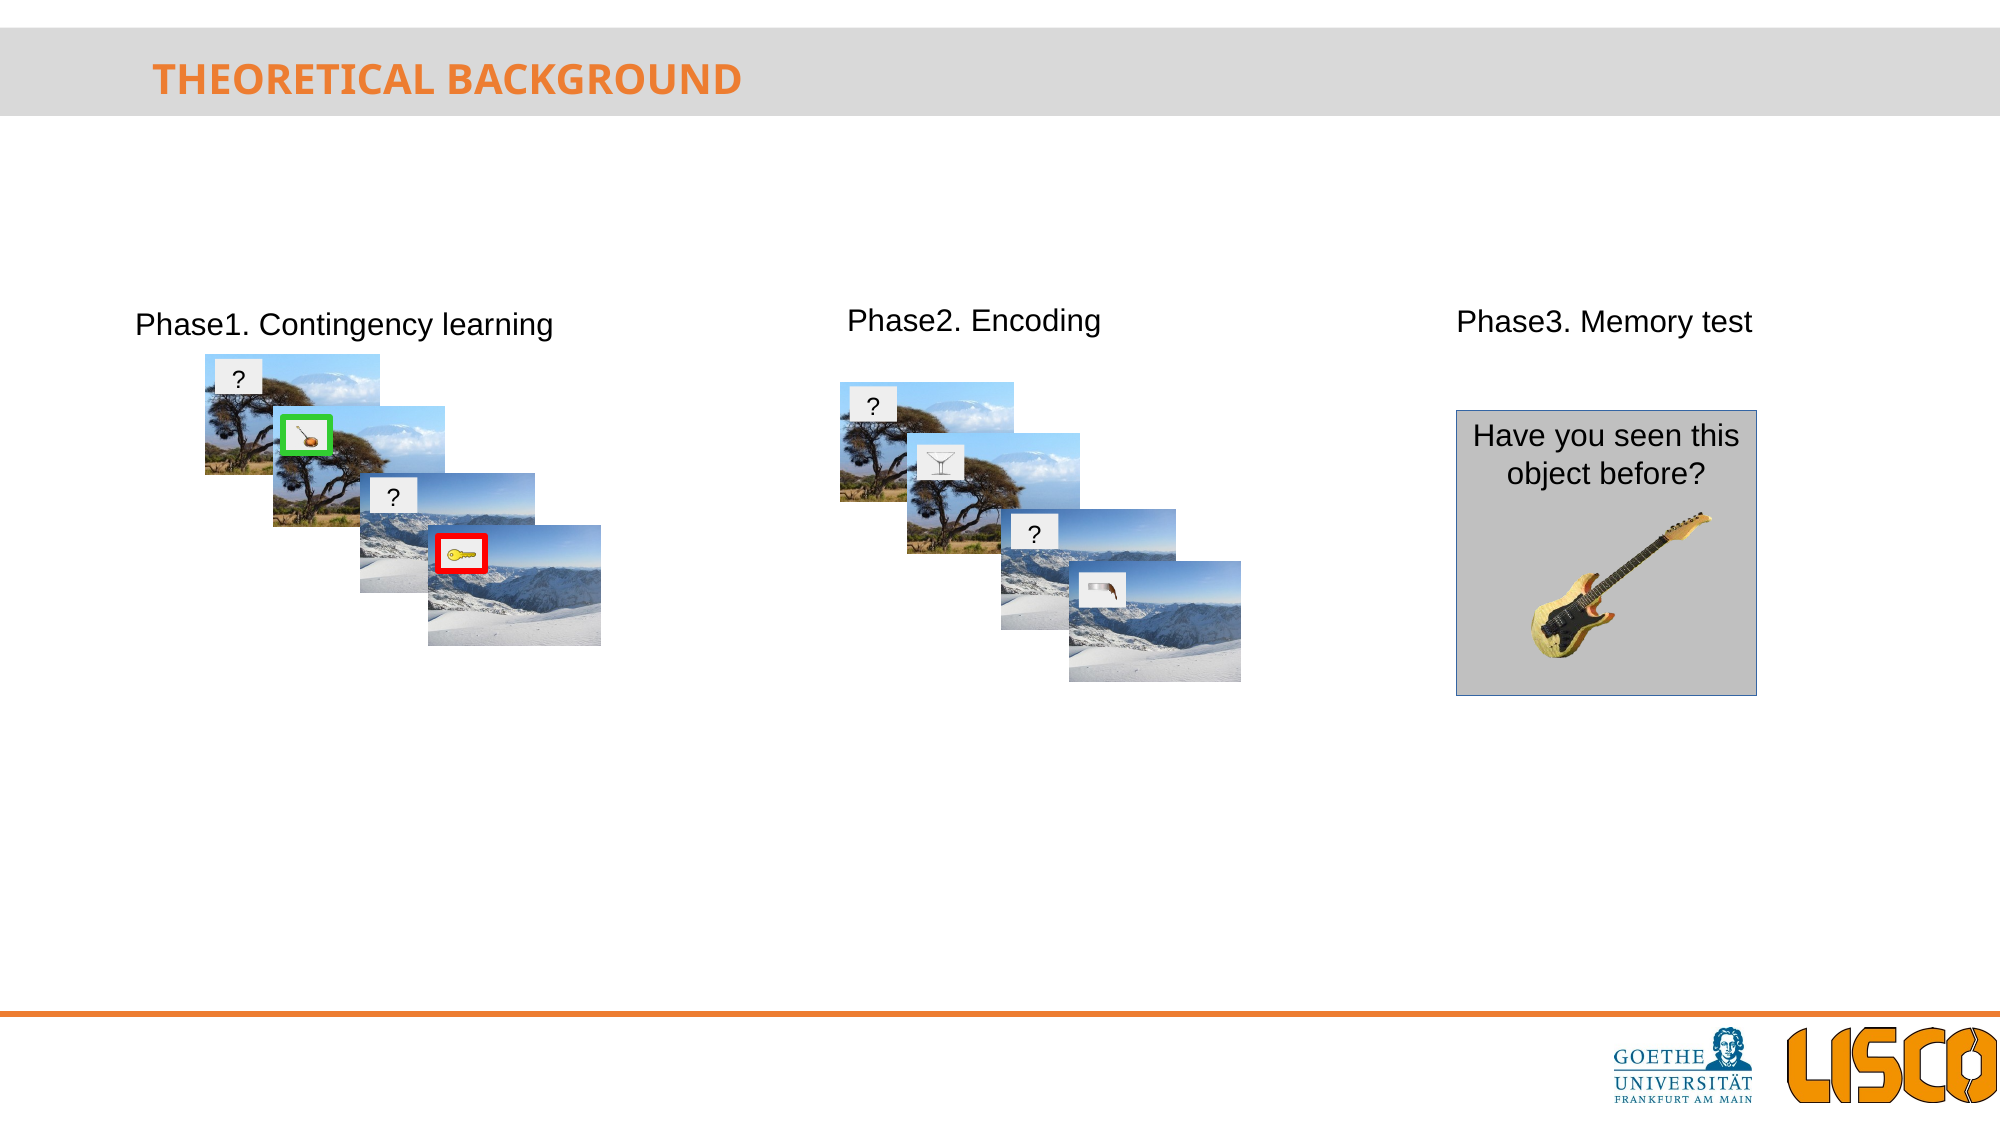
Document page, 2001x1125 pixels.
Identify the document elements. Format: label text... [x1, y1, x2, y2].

picture [1531, 512, 1712, 659]
text_box Phase3. Memory test [1441, 291, 1817, 337]
text_box [282, 417, 330, 453]
text_box ? [370, 477, 418, 513]
text_box [1078, 572, 1126, 608]
text_box THEORETICAL BACKGROUND [137, 45, 769, 110]
picture [1614, 1027, 1752, 1103]
text_box ? [215, 358, 263, 395]
picture [840, 382, 1241, 682]
text_box [0, 27, 2000, 116]
picture [1787, 1027, 1997, 1103]
text_box Phase2. Encoding [832, 291, 1297, 337]
text_box [917, 444, 965, 481]
picture [1733, 1027, 1752, 1067]
text_box Phase1. Contingency learning [120, 295, 601, 340]
text_box Have you seen this object before? [1456, 406, 1757, 483]
picture [205, 354, 601, 646]
text_box ? [849, 386, 897, 422]
text_box ? [1011, 513, 1059, 550]
text_box [1456, 483, 1757, 696]
text_box [437, 535, 485, 572]
